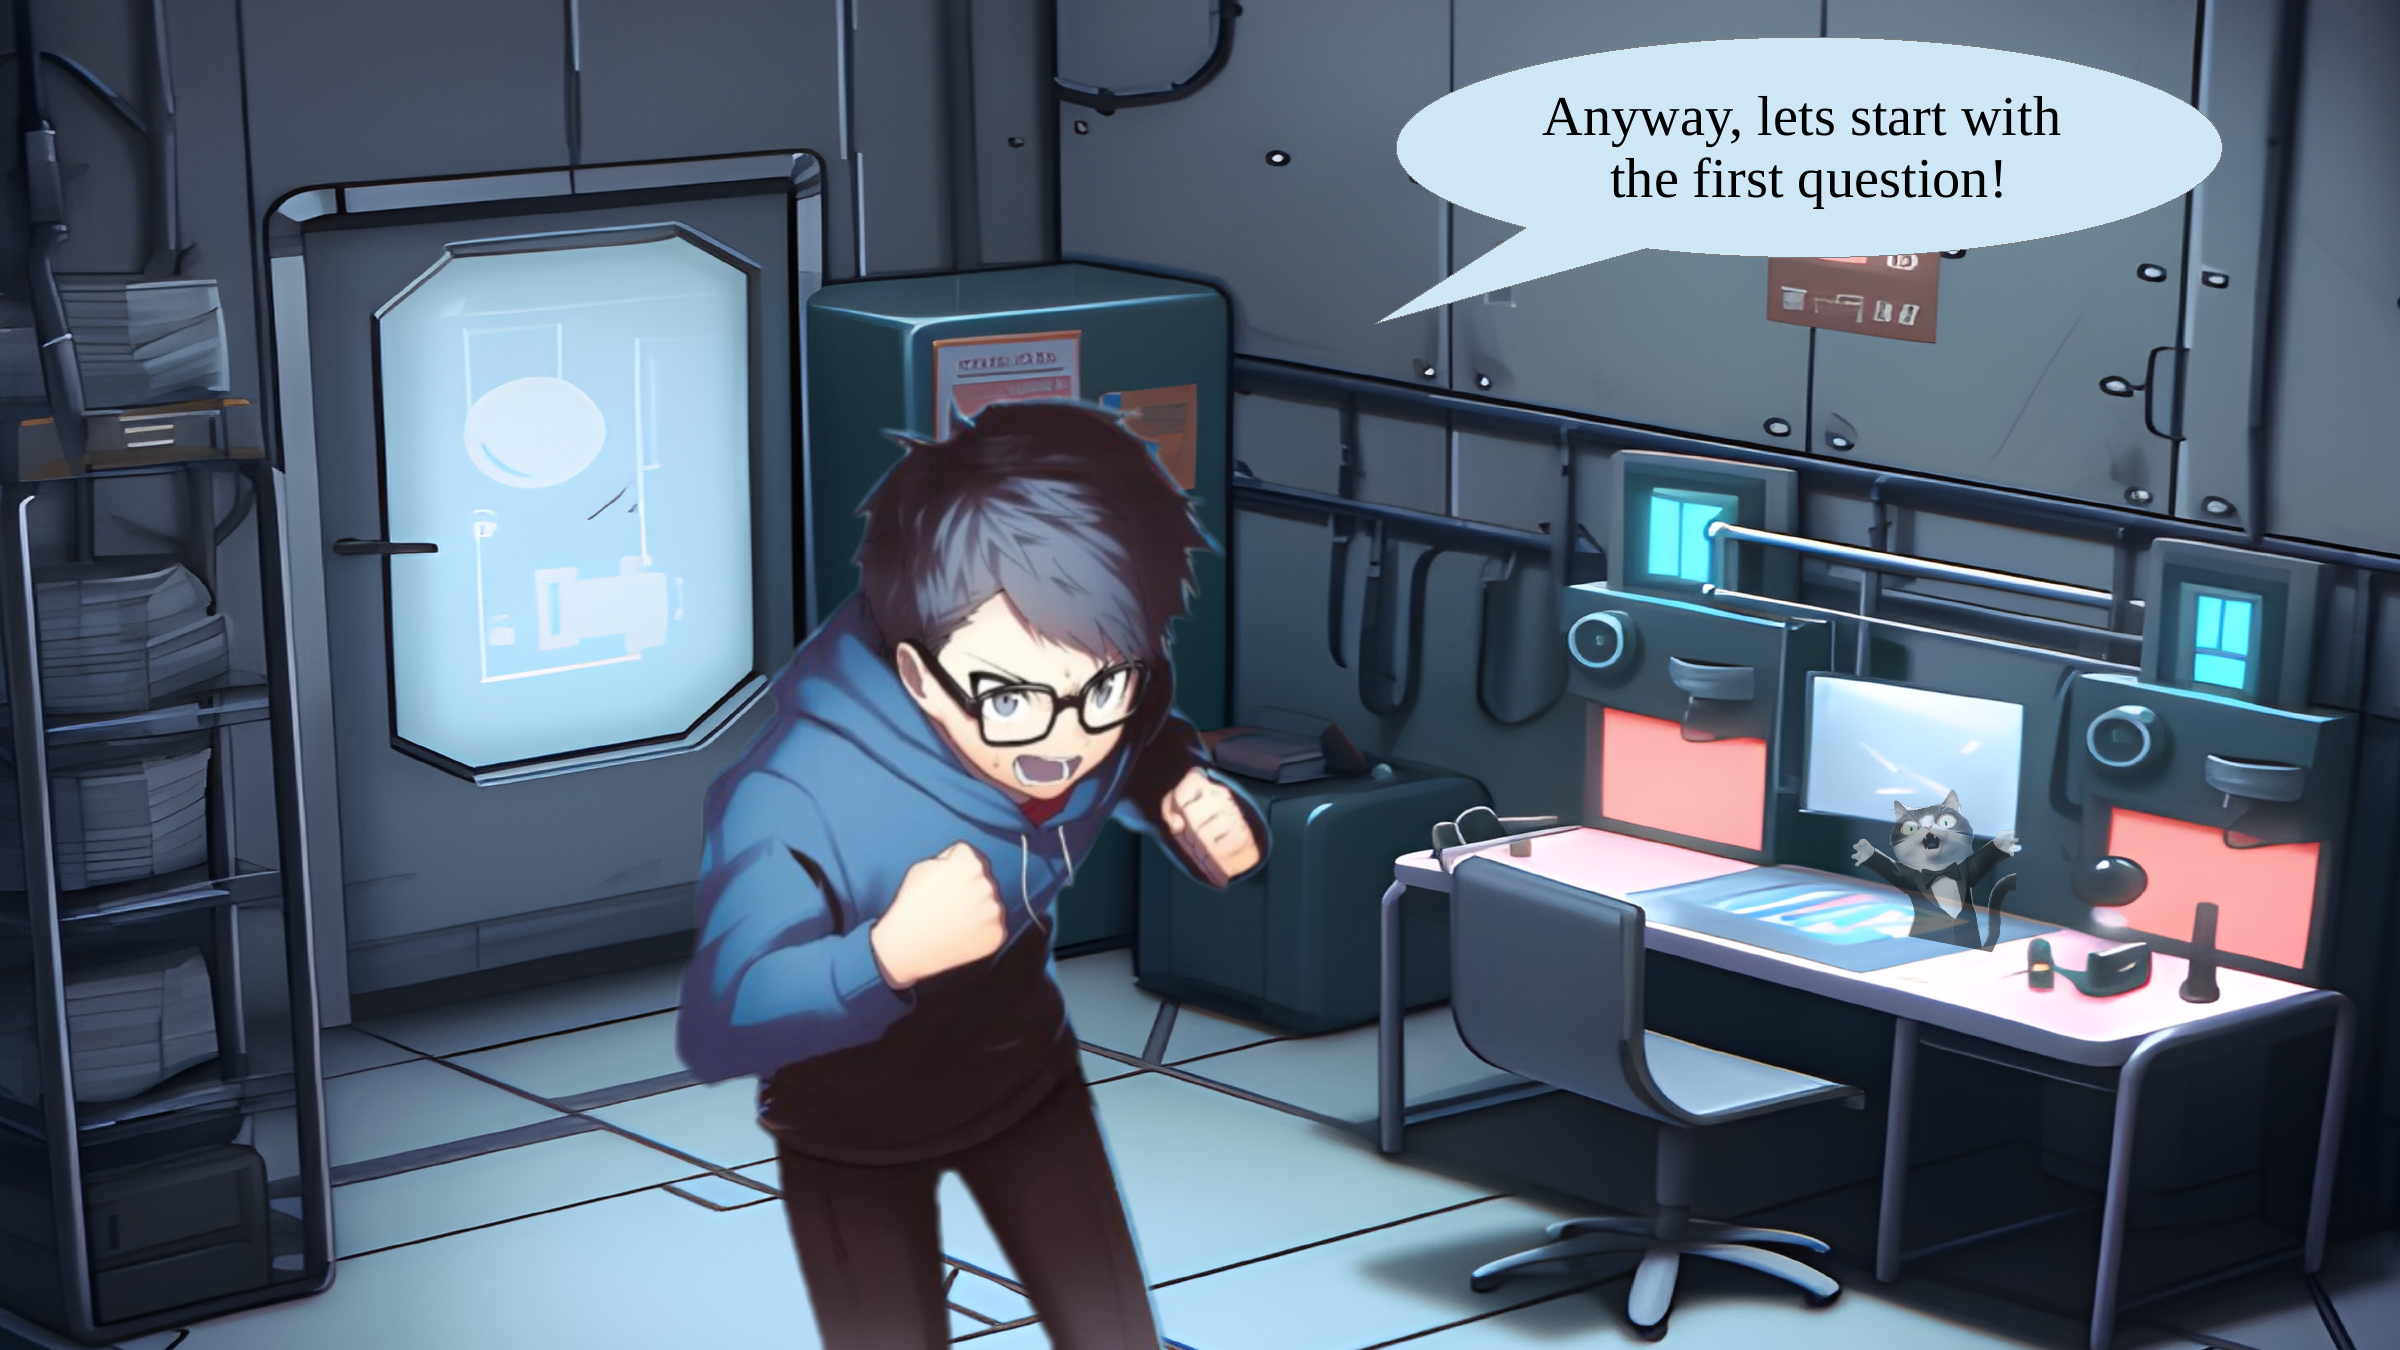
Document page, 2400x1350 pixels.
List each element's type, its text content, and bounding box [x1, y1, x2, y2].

text_box Anyway, lets start with the first question! [1374, 37, 2223, 324]
text_box [1775, 718, 2023, 957]
picture [0, 0, 2400, 1350]
